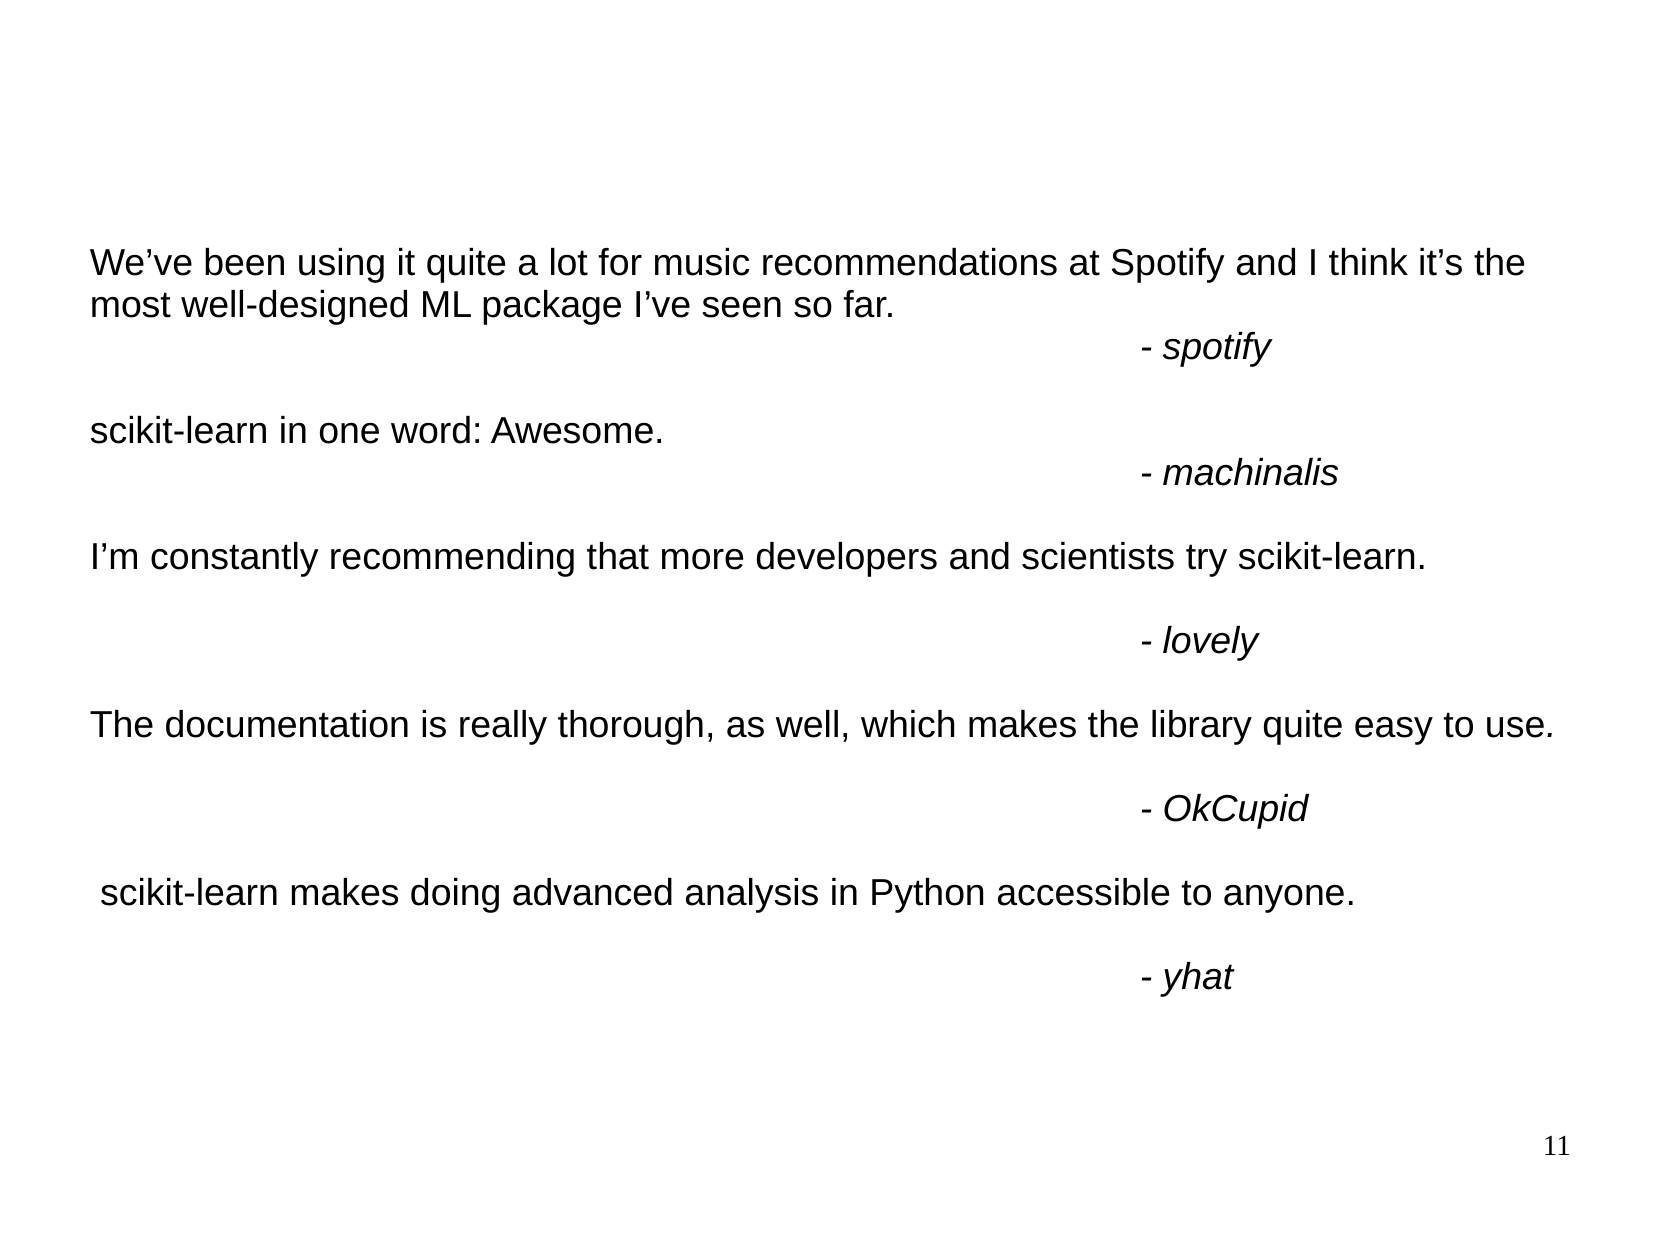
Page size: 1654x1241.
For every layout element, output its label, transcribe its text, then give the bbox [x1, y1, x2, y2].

text_box We’ve been using it quite a lot for music recommendations at Spotify and I think it’s the most well-designed ML package I’ve seen so far. - spotify scikit-learn in one word: Awesome. - machinalis I’m constantly recommending that more developers and scientists try scikit-learn. - lovely The documentation is really thorough, as well, which makes the library quite easy to use. - OkCupid scikit-learn makes doing advanced analysis in Python accessible to anyone. - yhat [75, 234, 1591, 1006]
